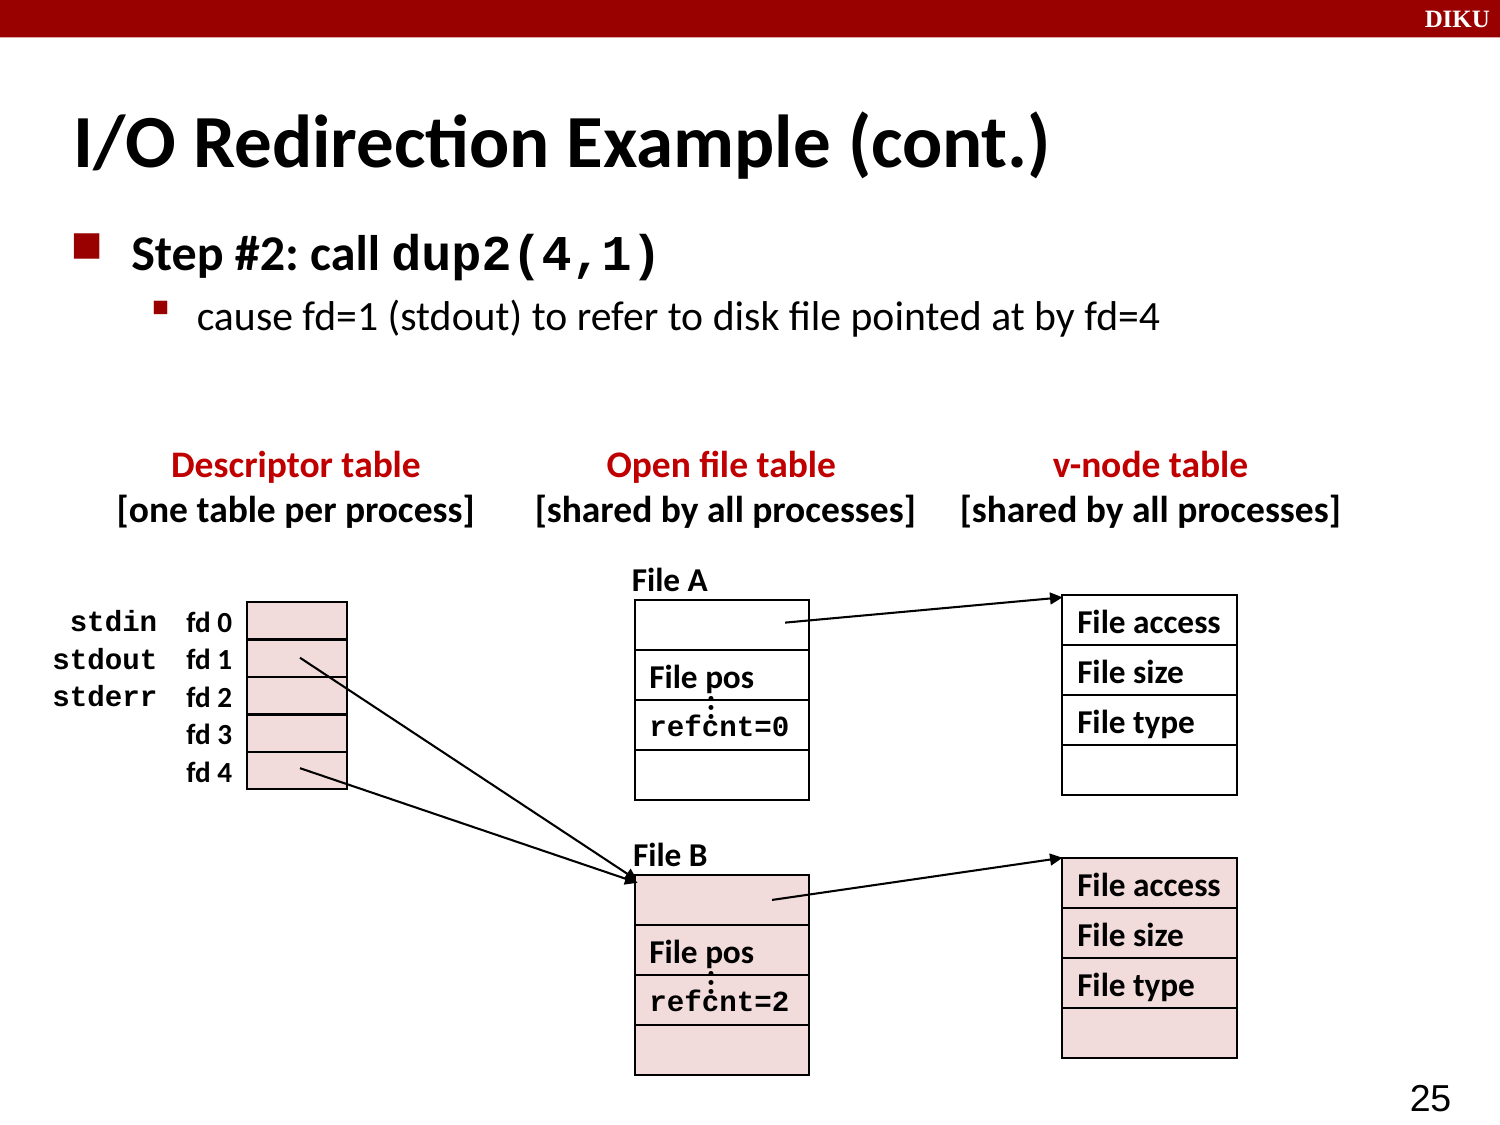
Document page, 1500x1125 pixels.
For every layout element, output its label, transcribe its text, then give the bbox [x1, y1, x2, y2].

text_box File size [1062, 645, 1238, 695]
text_box [247, 602, 347, 790]
text_box Open file table [shared by all processes] [519, 432, 932, 538]
text_box File A [617, 550, 723, 605]
text_box fd 2 [173, 677, 247, 714]
text_box I/O Redirection Example (cont.) [58, 74, 1304, 200]
text_box File pos [634, 650, 810, 699]
text_box [634, 874, 810, 925]
text_box ... [1062, 746, 1238, 796]
text_box File access [1062, 595, 1238, 645]
text_box Step #2: call dup2(4,1) cause fd=1 (stdout) to refer to disk file pointed at by fd=4 [60, 212, 1475, 375]
text_box fd 1 [173, 639, 247, 677]
text_box File pos [634, 925, 810, 974]
text_box refcnt=0 [634, 699, 810, 749]
text_box fd 4 [147, 752, 247, 790]
text_box File type [1062, 695, 1238, 746]
text_box [634, 599, 810, 650]
text_box stderr [37, 683, 173, 721]
text_box stdout [37, 632, 173, 683]
text_box File B [618, 825, 723, 880]
text_box ... [634, 749, 810, 800]
text_box fd 0 [173, 602, 247, 639]
text_box File type [1062, 957, 1238, 1008]
text_box File access [1062, 857, 1238, 907]
text_box refcnt=2 [634, 974, 810, 1024]
text_box File size [1062, 907, 1238, 957]
text_box ... [634, 1024, 810, 1075]
text_box ... [1062, 1008, 1238, 1058]
text_box stdin [54, 595, 173, 646]
text_box Descriptor table [one table per process] [101, 432, 491, 538]
text_box v-node table [shared by all processes] [945, 432, 1357, 538]
text_box fd 3 [147, 714, 247, 752]
